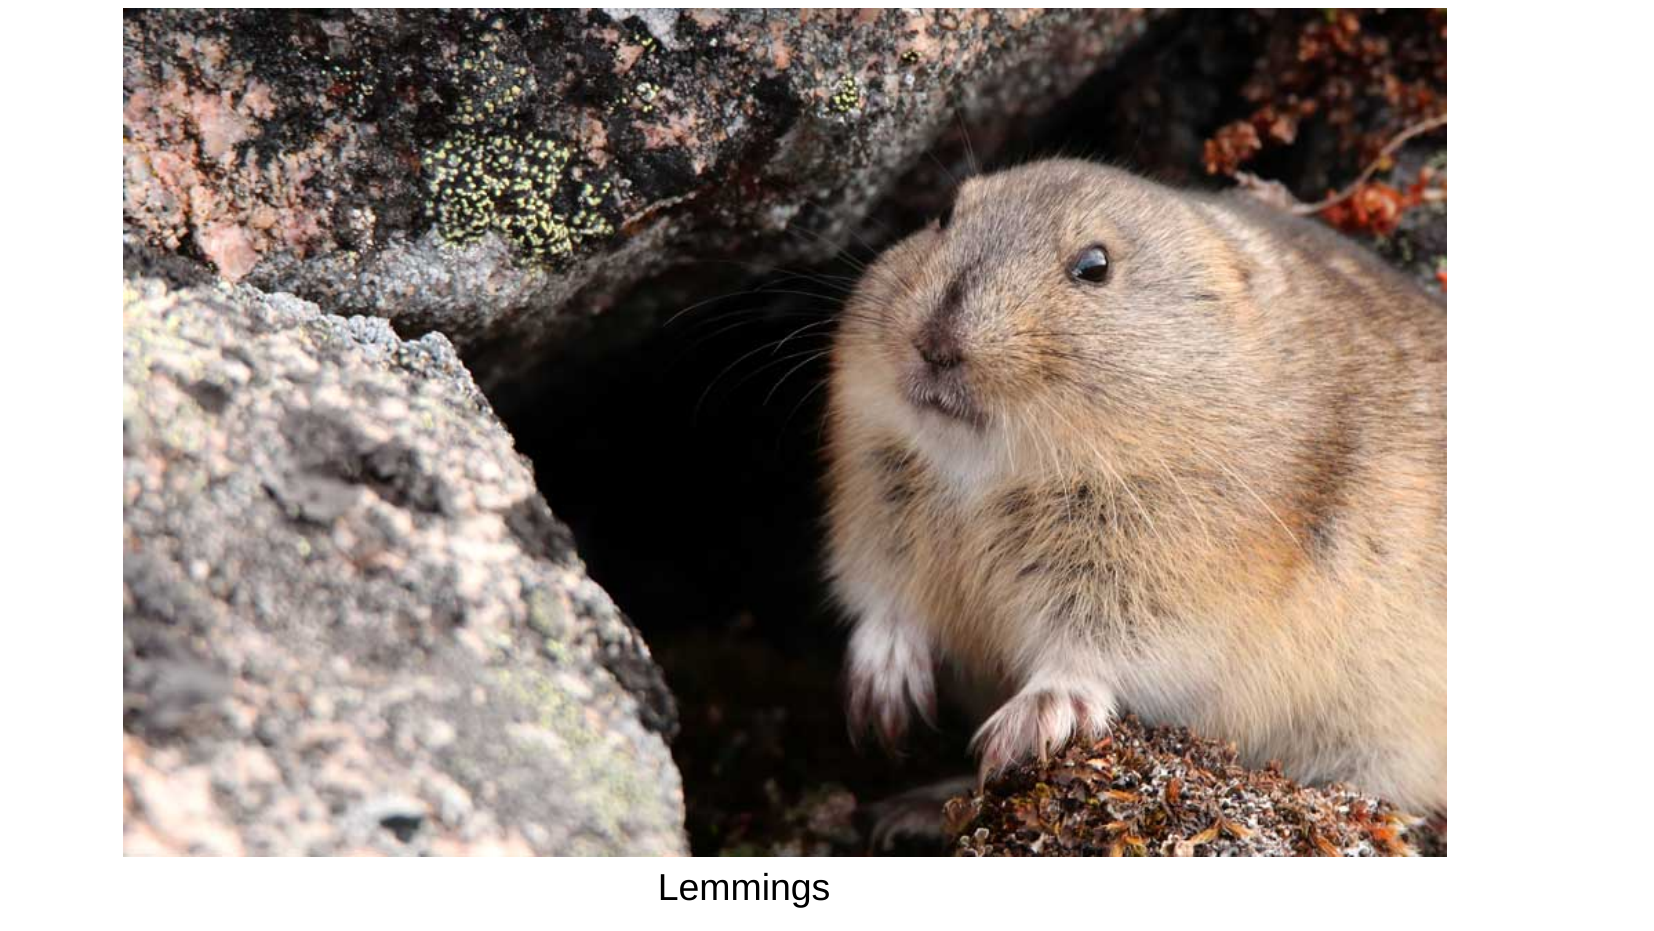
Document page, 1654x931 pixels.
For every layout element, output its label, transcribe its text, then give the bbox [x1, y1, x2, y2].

text_box Lemmings [118, 858, 1447, 916]
picture [123, 8, 1447, 857]
